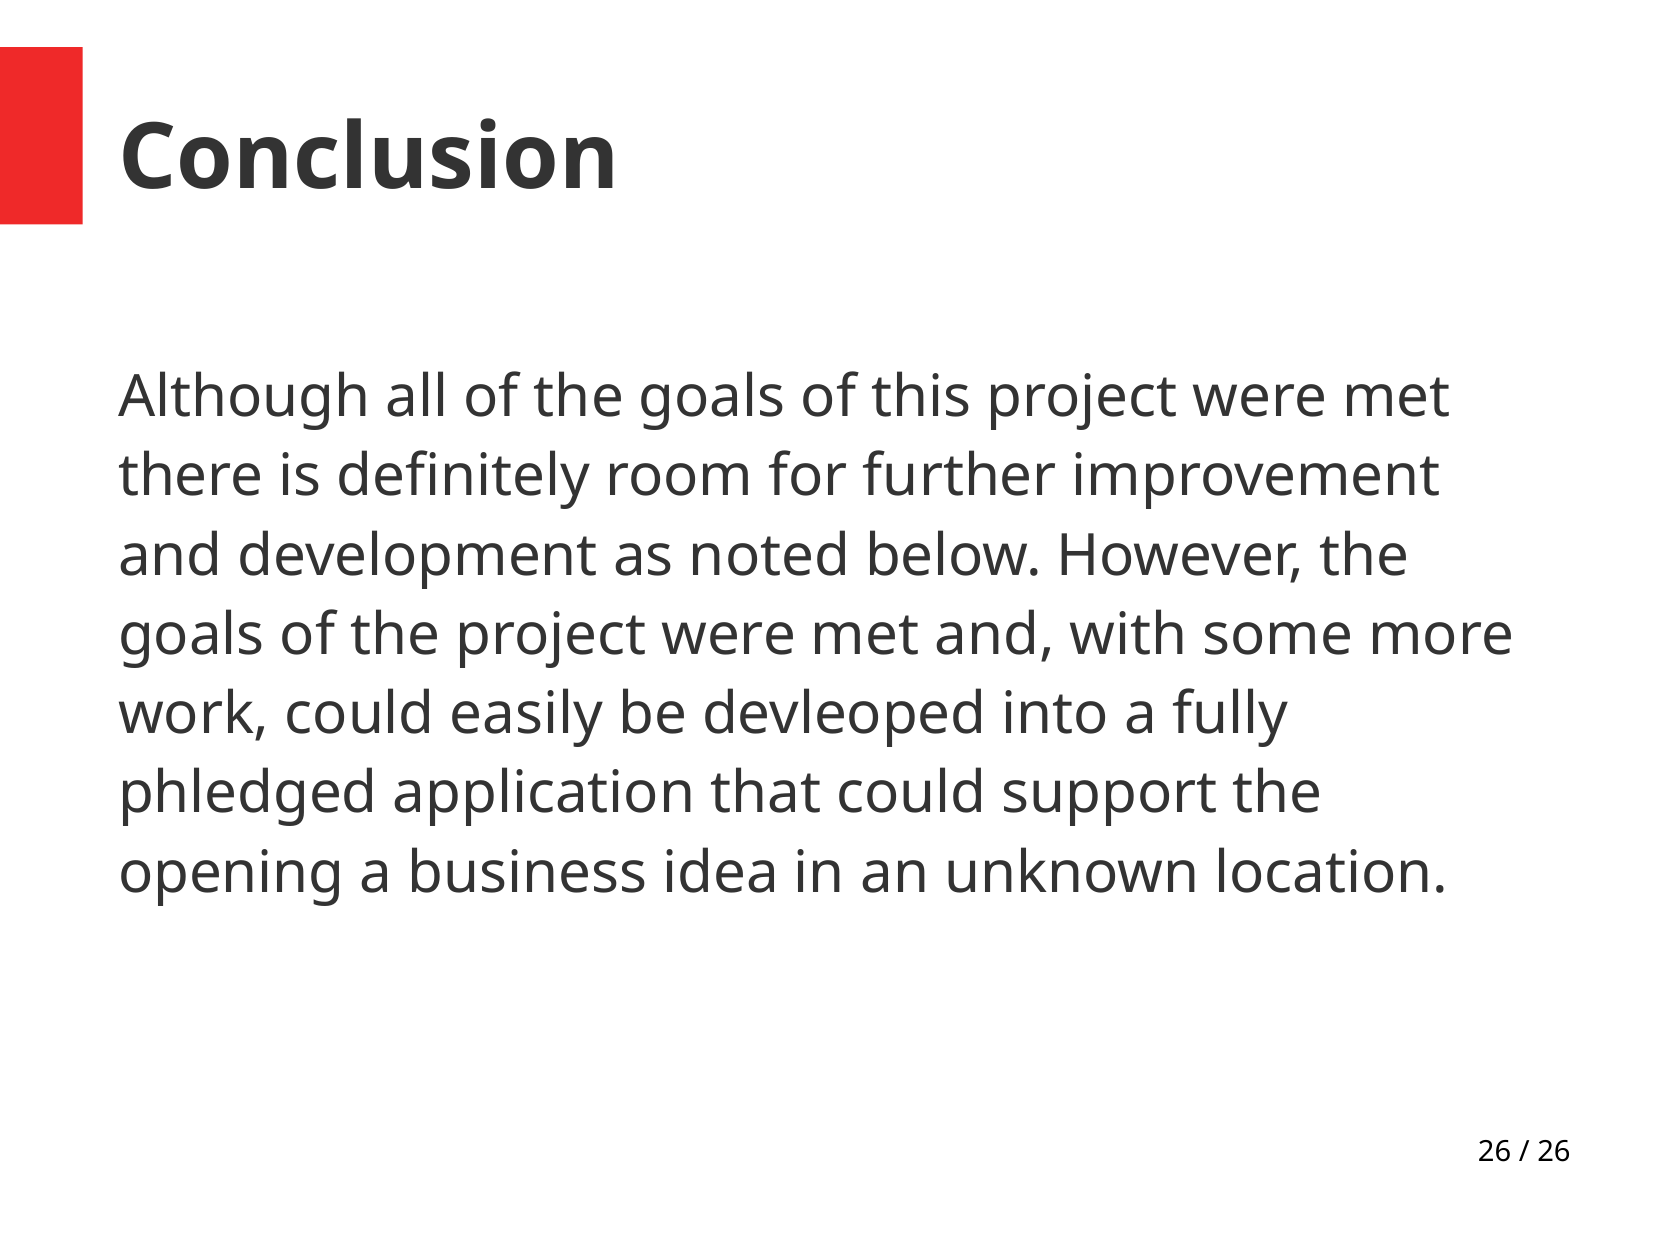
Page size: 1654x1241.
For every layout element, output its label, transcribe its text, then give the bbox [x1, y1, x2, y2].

title Conclusion [118, 99, 1571, 207]
list Although all of the goals of this project were met there is definitely room for further improvement and development as noted below. However, the goals of the project were met and, with some more work, could easily be devleoped into a fully phledged application that could support the opening a business idea in an unknown location. [118, 354, 1536, 1074]
